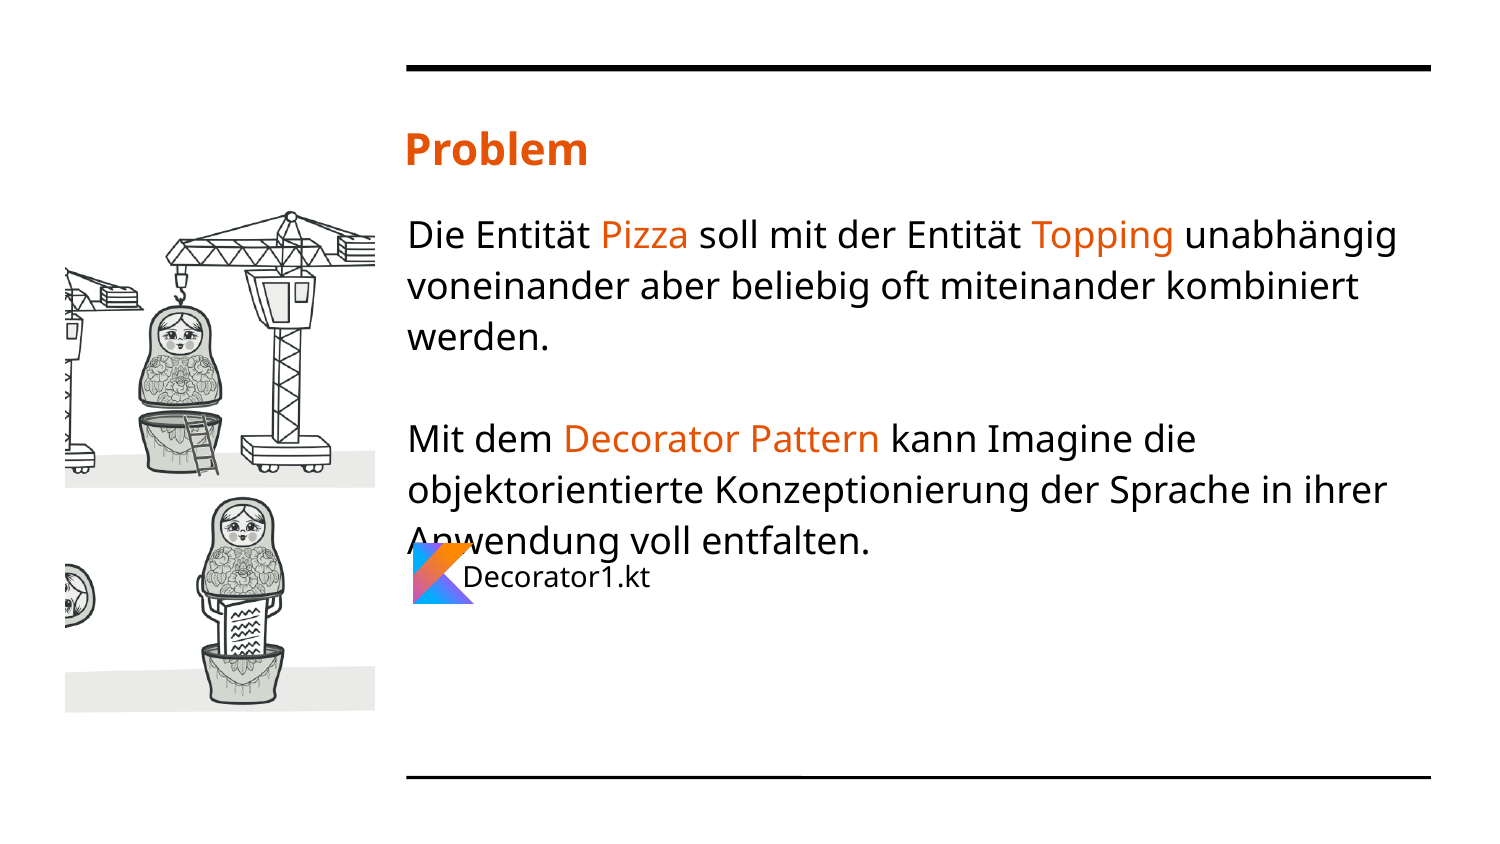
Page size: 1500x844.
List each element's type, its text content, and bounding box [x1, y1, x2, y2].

title Problem [389, 103, 1428, 194]
subtitle Die Entität Pizza soll mit der Entität Topping unabhängig voneinander aber beliebig oft miteinander kombiniert werden. Mit dem Decorator Pattern kann Imagine die objektorientierte Konzeptionierung der Sprache in ihrer Anwendung voll entfalten. [392, 193, 1431, 735]
picture [403, 543, 447, 604]
text_box Decorator1.kt [447, 543, 700, 644]
picture [65, 67, 375, 780]
